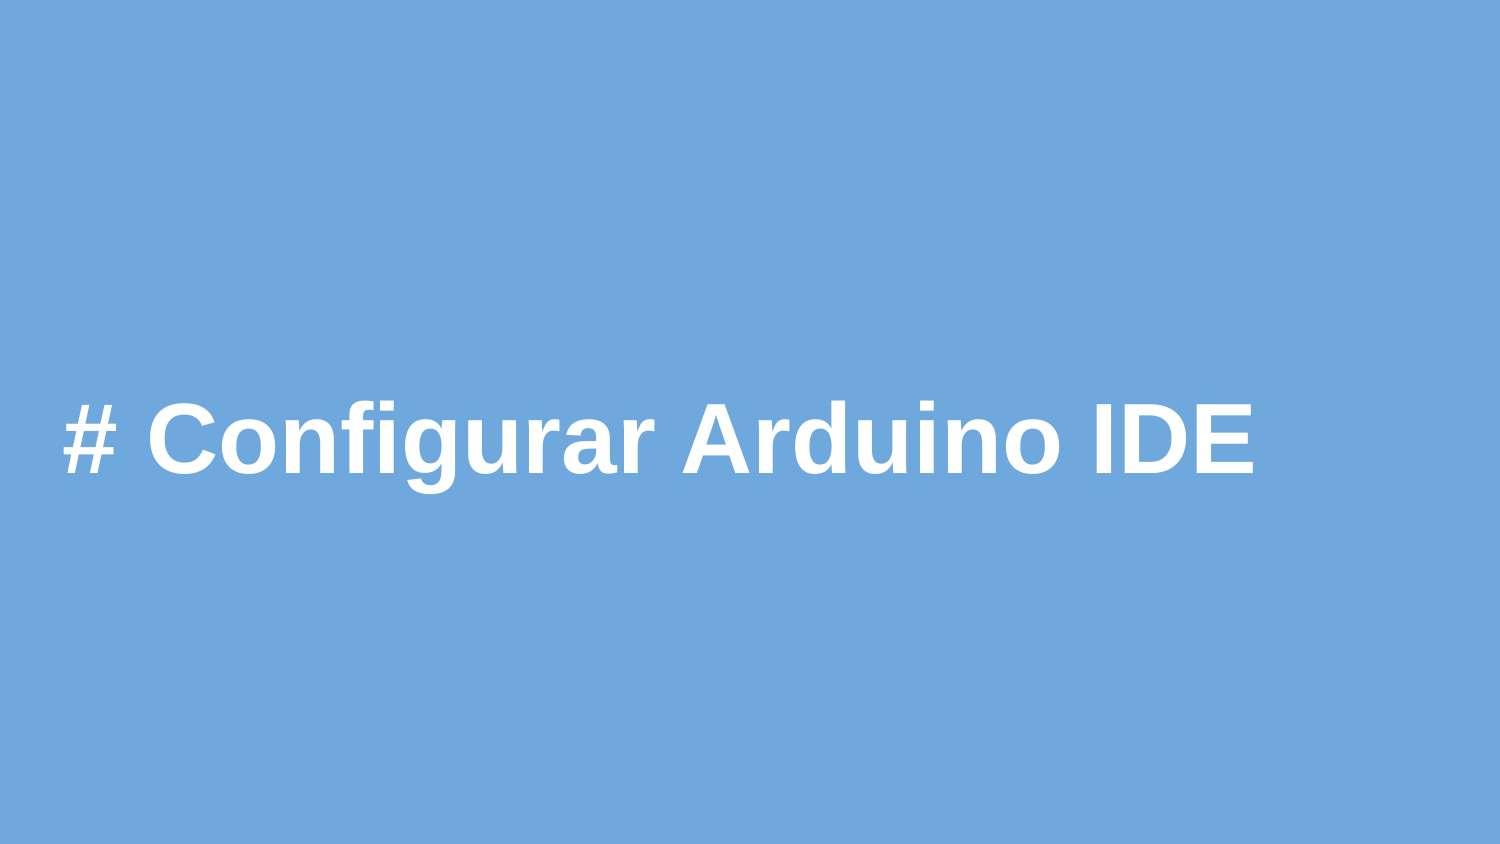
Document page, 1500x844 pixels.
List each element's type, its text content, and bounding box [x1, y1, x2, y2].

list # Configurar Arduino IDE [47, 358, 1284, 486]
